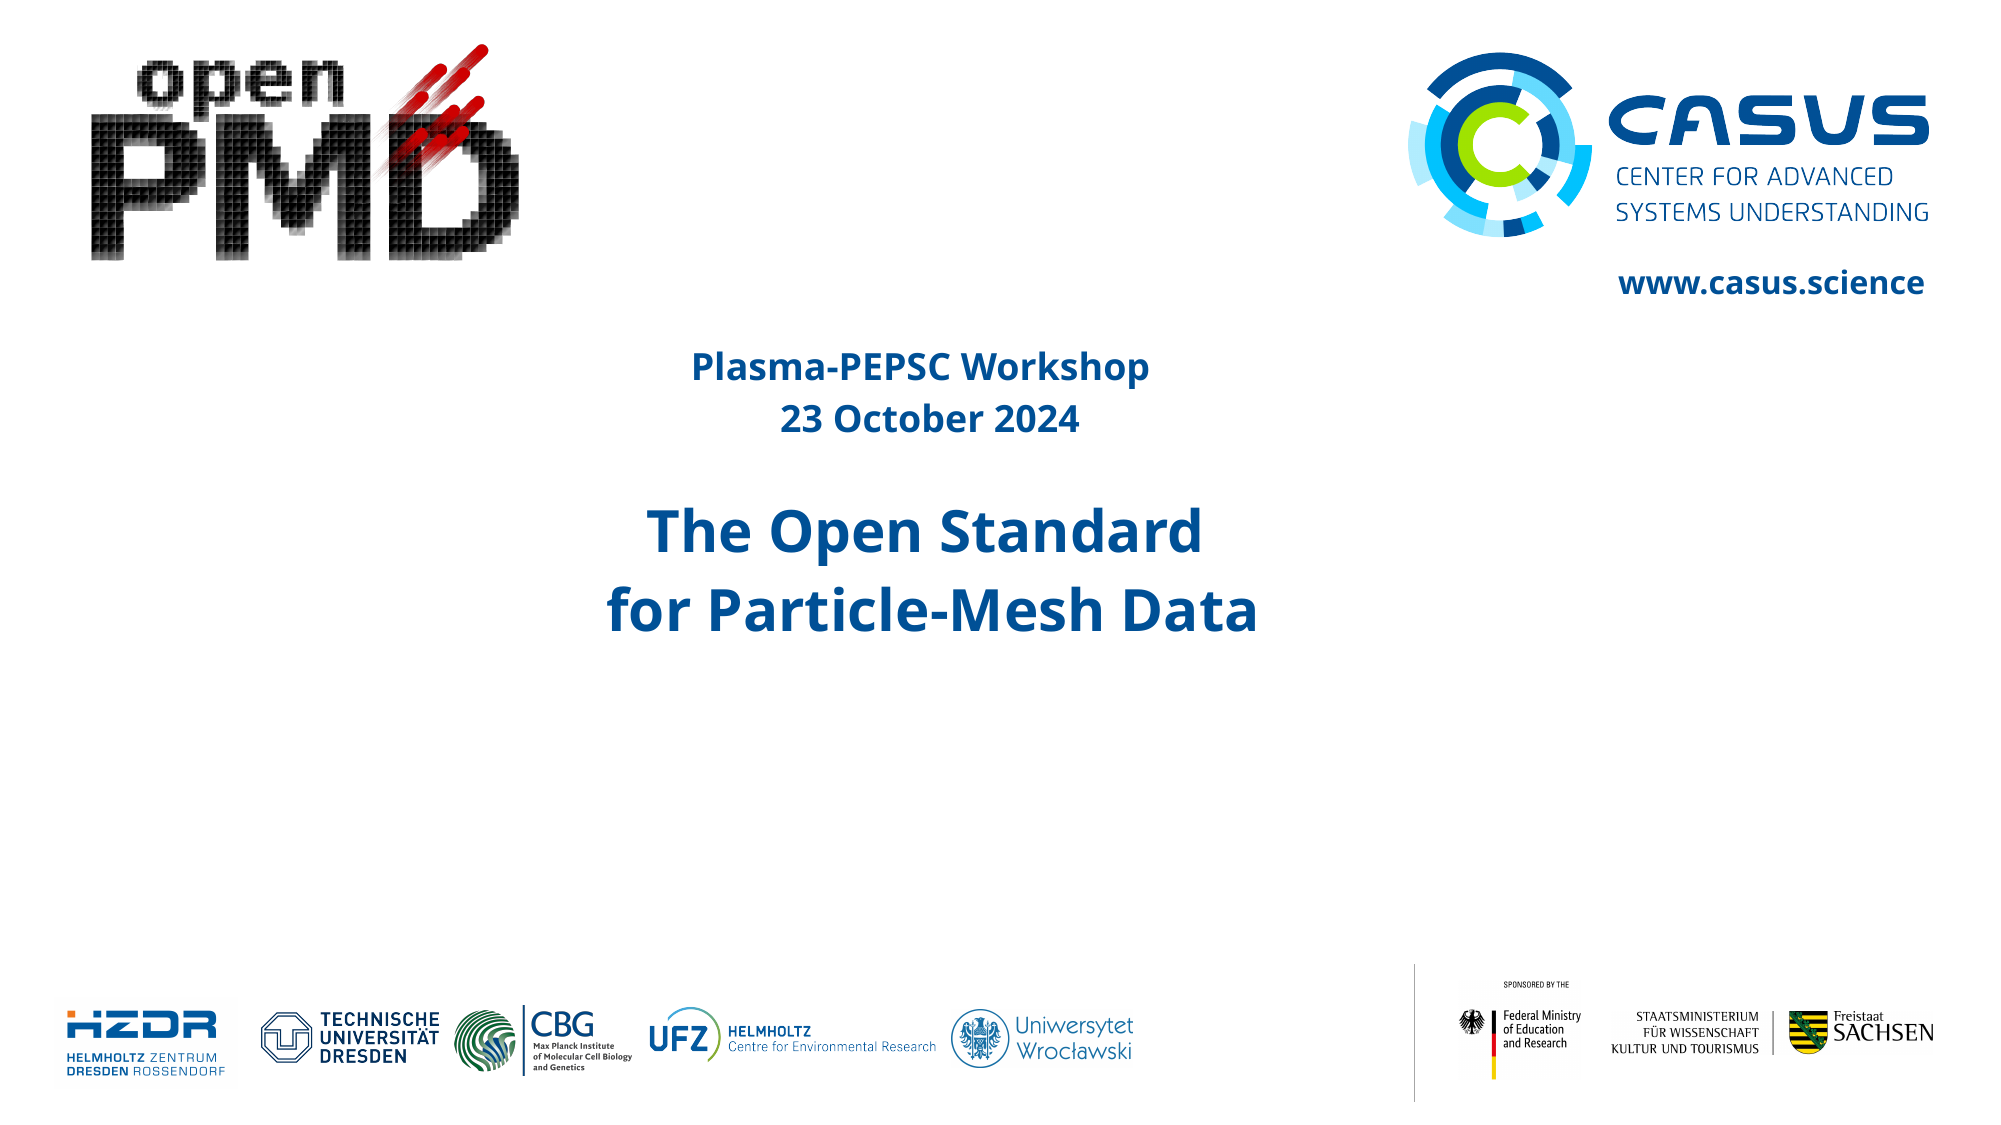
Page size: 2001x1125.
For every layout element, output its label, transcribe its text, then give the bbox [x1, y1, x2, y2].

picture [1408, 52, 1929, 238]
picture [454, 982, 1133, 1084]
picture [69, 32, 553, 287]
picture [261, 1012, 439, 1063]
picture [54, 997, 238, 1089]
picture [1458, 980, 1581, 1080]
text_box The Open Standard for Particle-Mesh Data [295, 422, 1571, 797]
picture [1611, 1011, 1933, 1055]
text_box Plasma-PEPSC Workshop 23 October 2024 [625, 335, 1235, 422]
